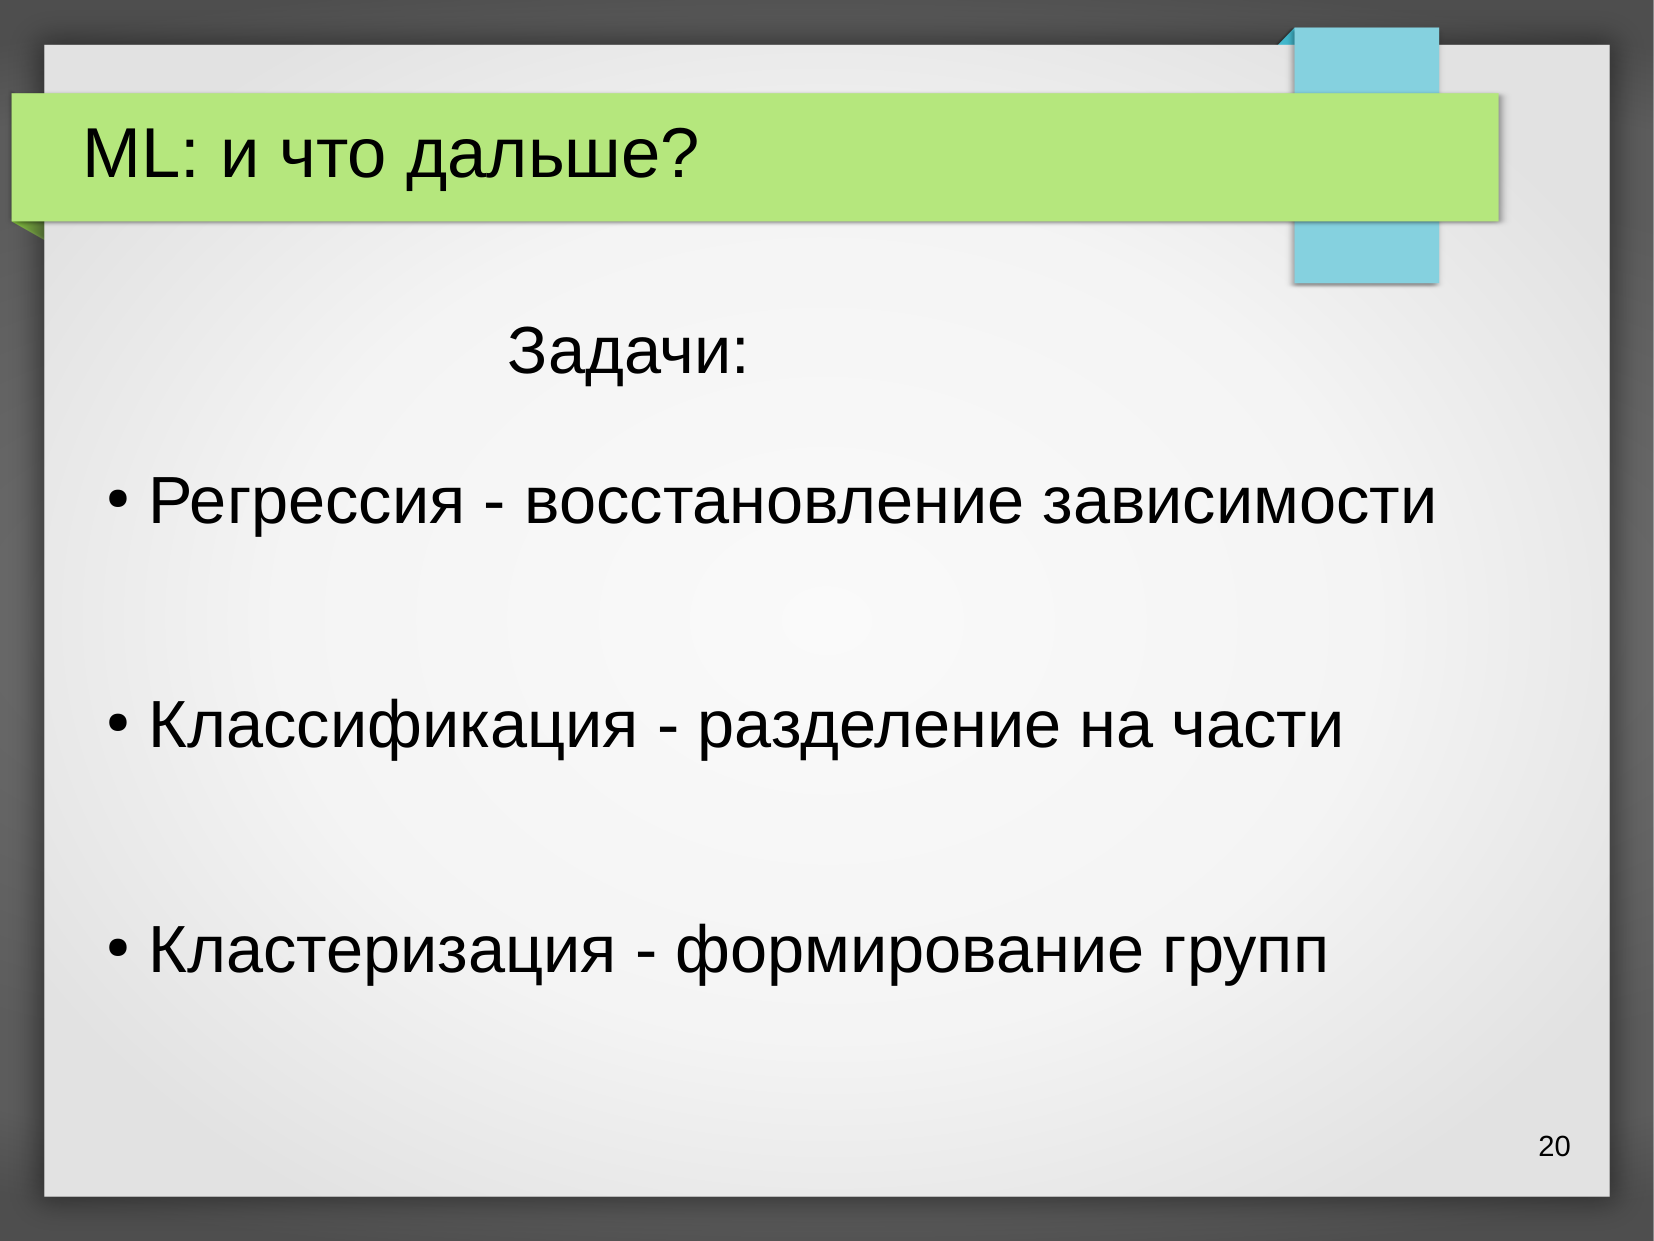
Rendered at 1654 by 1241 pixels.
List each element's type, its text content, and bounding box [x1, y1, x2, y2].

picture [0, 0, 1654, 1241]
subtitle Задачи: Регрессия - восстановление зависимости Классификация - разделение на части Кластеризация - формирование групп [82, 283, 1571, 1017]
title ML: и что дальше? [82, 49, 1571, 257]
